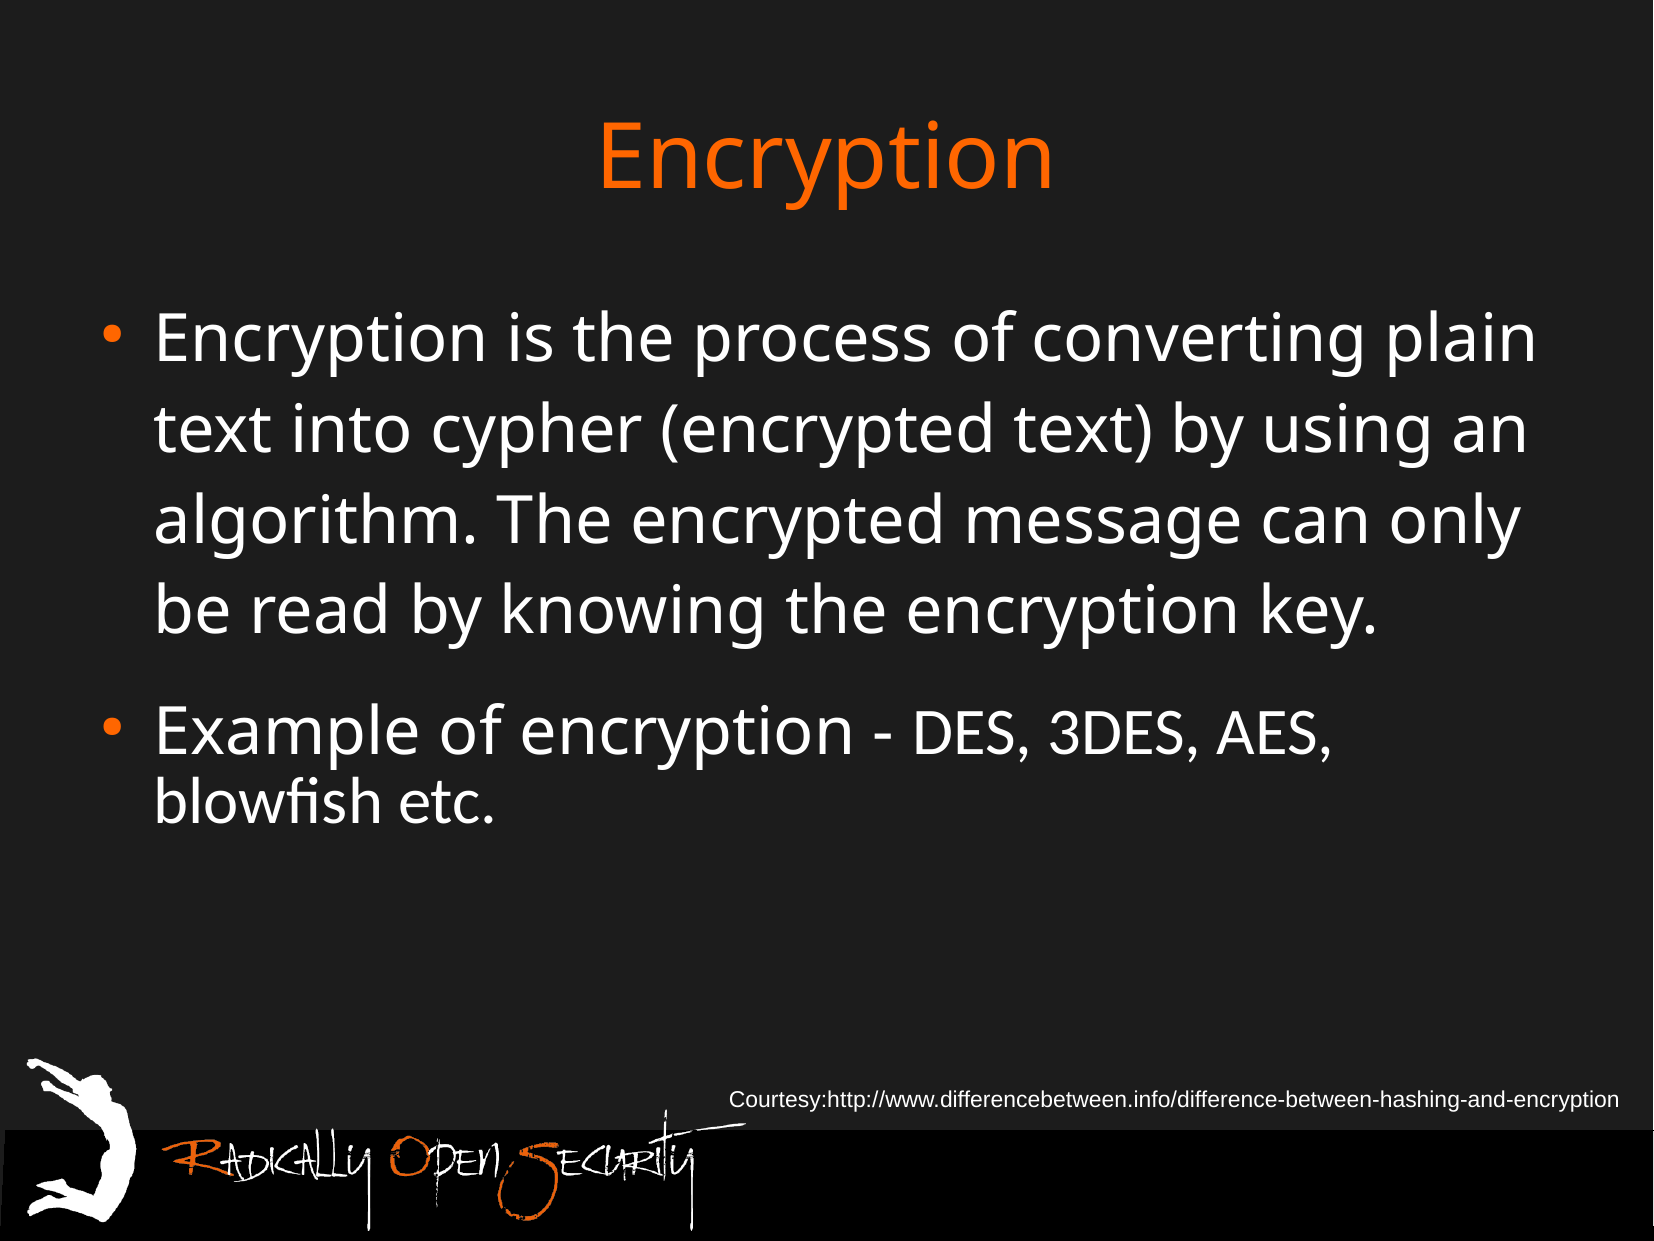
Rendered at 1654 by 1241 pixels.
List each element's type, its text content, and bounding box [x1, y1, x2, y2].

picture [0, 1022, 778, 1241]
title Encryption [82, 49, 1571, 257]
list Encryption is the process of converting plain text into cypher (encrypted text) by using an algorithm. The encrypted message can only be read by knowing the encryption key. Example of encryption - DES, 3DES, AES, blowfish etc. [82, 290, 1571, 1010]
text_box Courtesy:http://www.differencebetween.info/difference-between-hashing-and-encryption [714, 1078, 1642, 1122]
